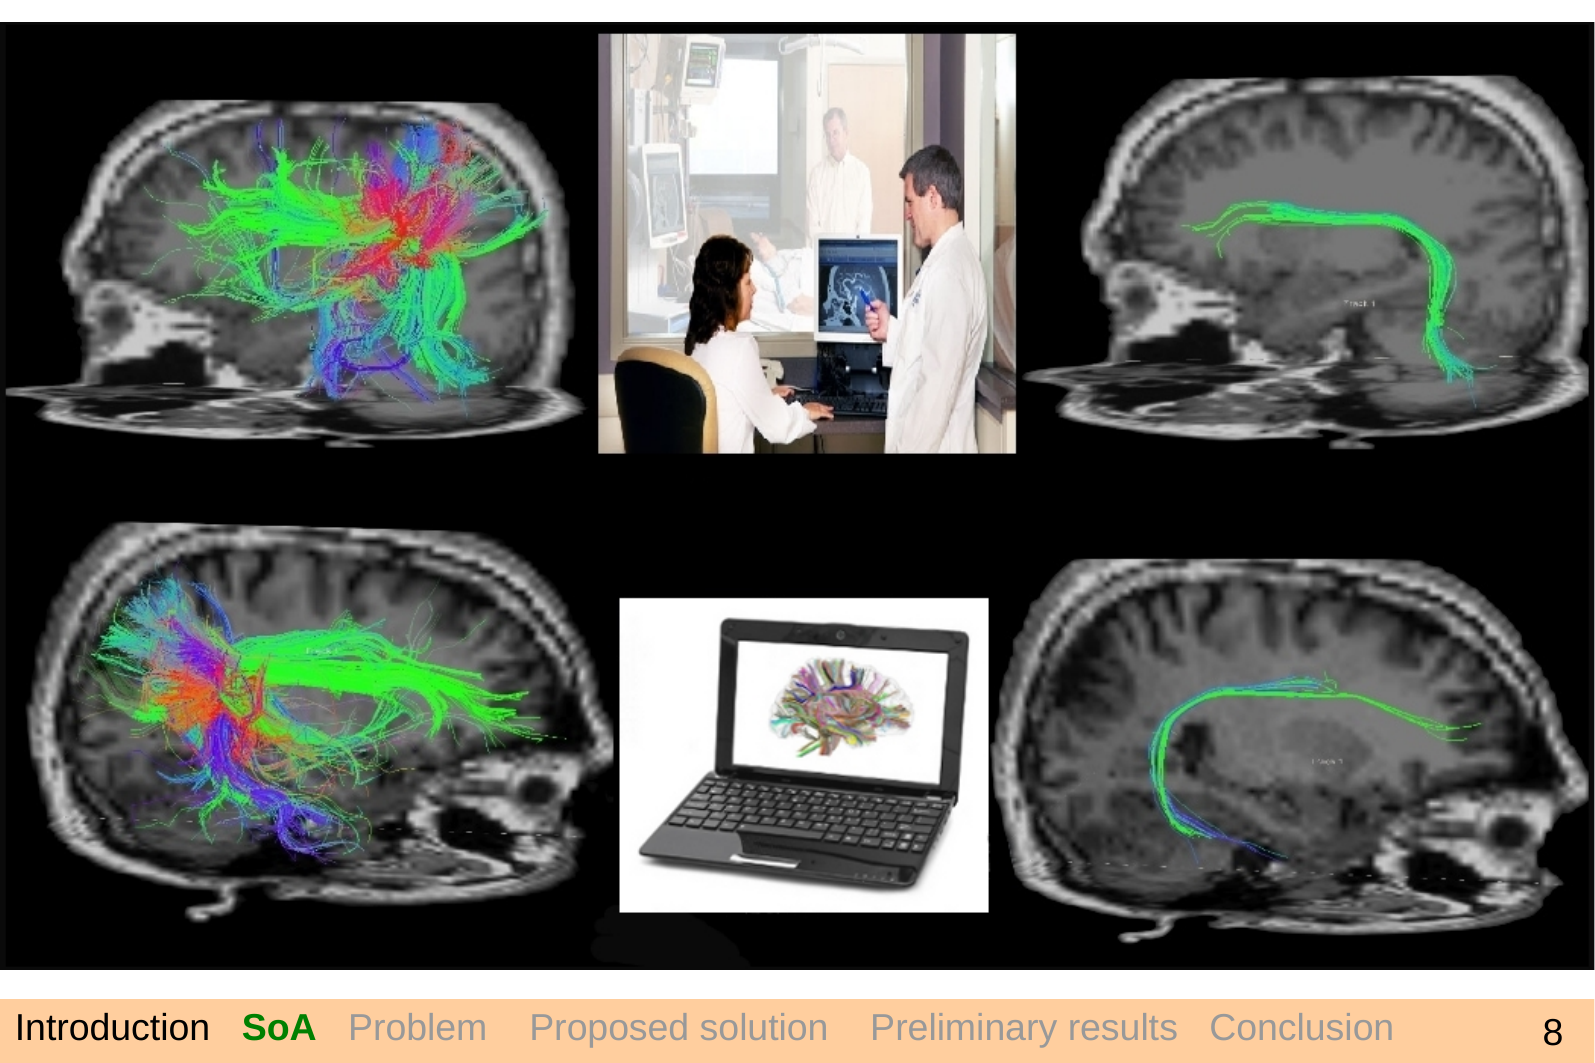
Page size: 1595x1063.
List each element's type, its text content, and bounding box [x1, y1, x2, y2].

text_box <number> [1377, 1003, 1579, 1063]
picture [0, 22, 1595, 970]
text_box Introduction SoA Problem Proposed solution Preliminary results Conclusion [0, 999, 1595, 1063]
